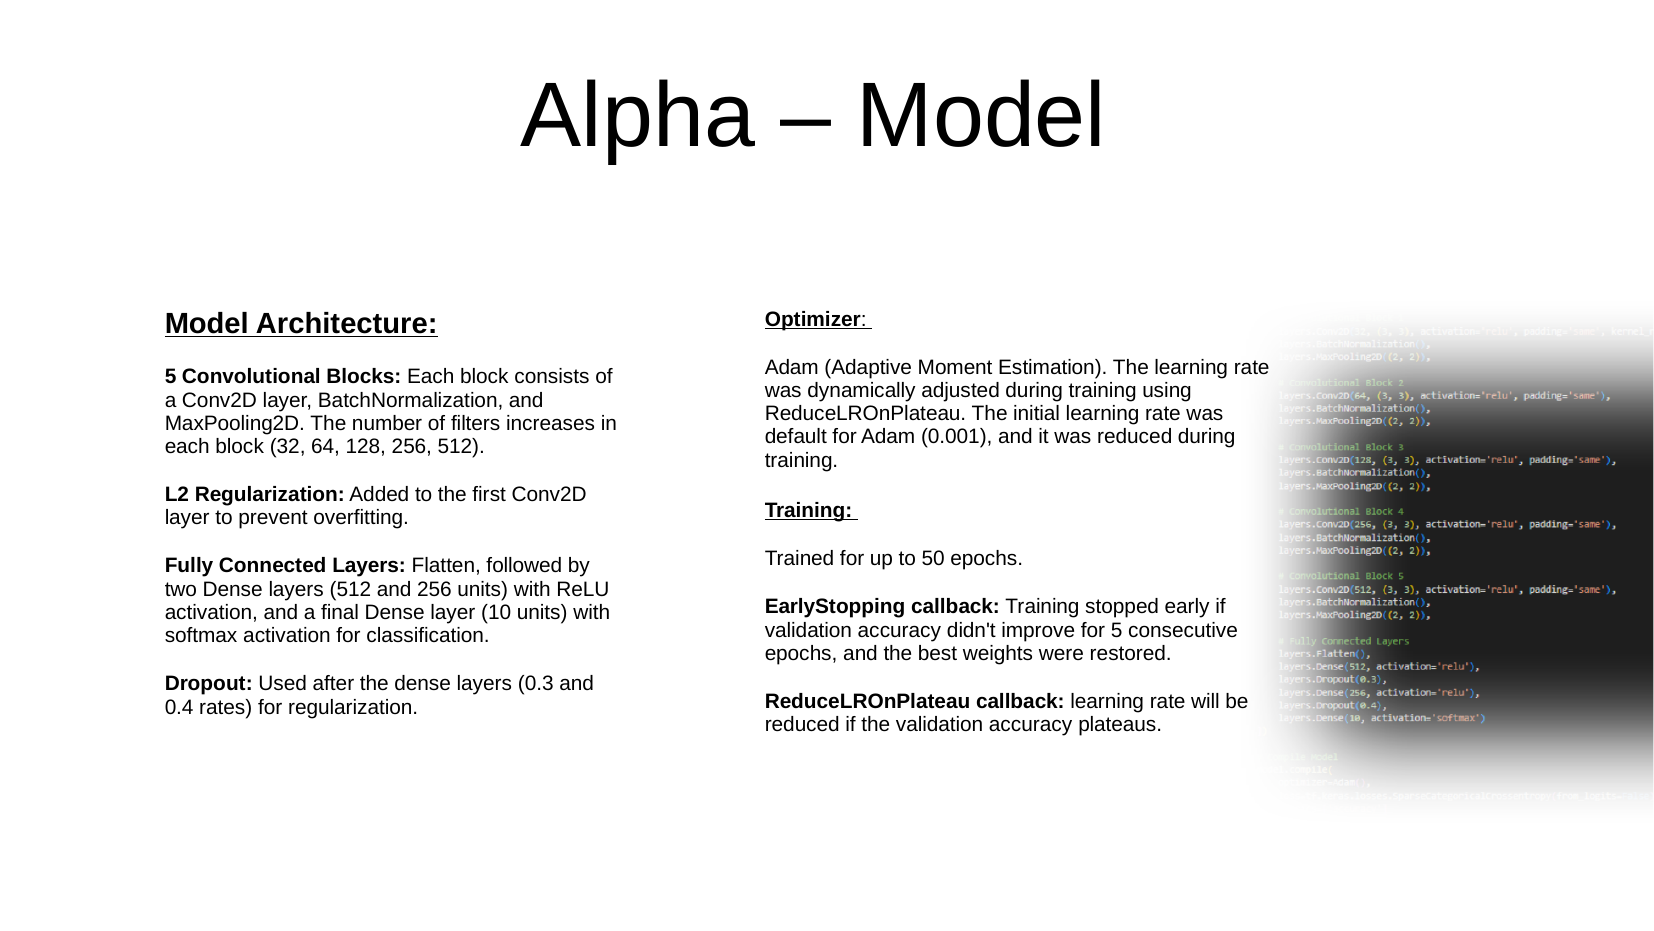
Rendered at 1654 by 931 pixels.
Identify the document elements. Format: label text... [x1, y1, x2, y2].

text_box Optimizer: Adam (Adaptive Moment Estimation). The learning rate was dynamically adjusted during training using ReduceLROnPlateau. The initial learning rate was default for Adam (0.001), and it was reduced during training. [750, 300, 1302, 491]
text_box Training: Trained for up to 50 epochs. EarlyStopping callback: Training stopped early if validation accuracy didn't improve for 5 consecutive epochs, and the best weights were restored. ReduceLROnPlateau callback: learning rate will be reduced if the validation accuracy plateaus. [750, 491, 1324, 788]
text_box Model Architecture: 5 Convolutional Blocks: Each block consists of a Conv2D layer, BatchNormalization, and MaxPooling2D. The number of filters increases in each block (32, 64, 128, 256, 512). L2 Regularization: Added to the first Conv2D layer to prevent overfitting. Fully Connected Layers: Flatten, followed by two Dense layers (512 and 256 units) with ReLU activation, and a final Dense layer (10 units) with softmax activation for classification. Dropout: Used after the dense layers (0.3 and 0.4 rates) for regularization. [150, 300, 638, 770]
picture [1237, 297, 1654, 826]
title Alpha – Model [82, 37, 1571, 193]
